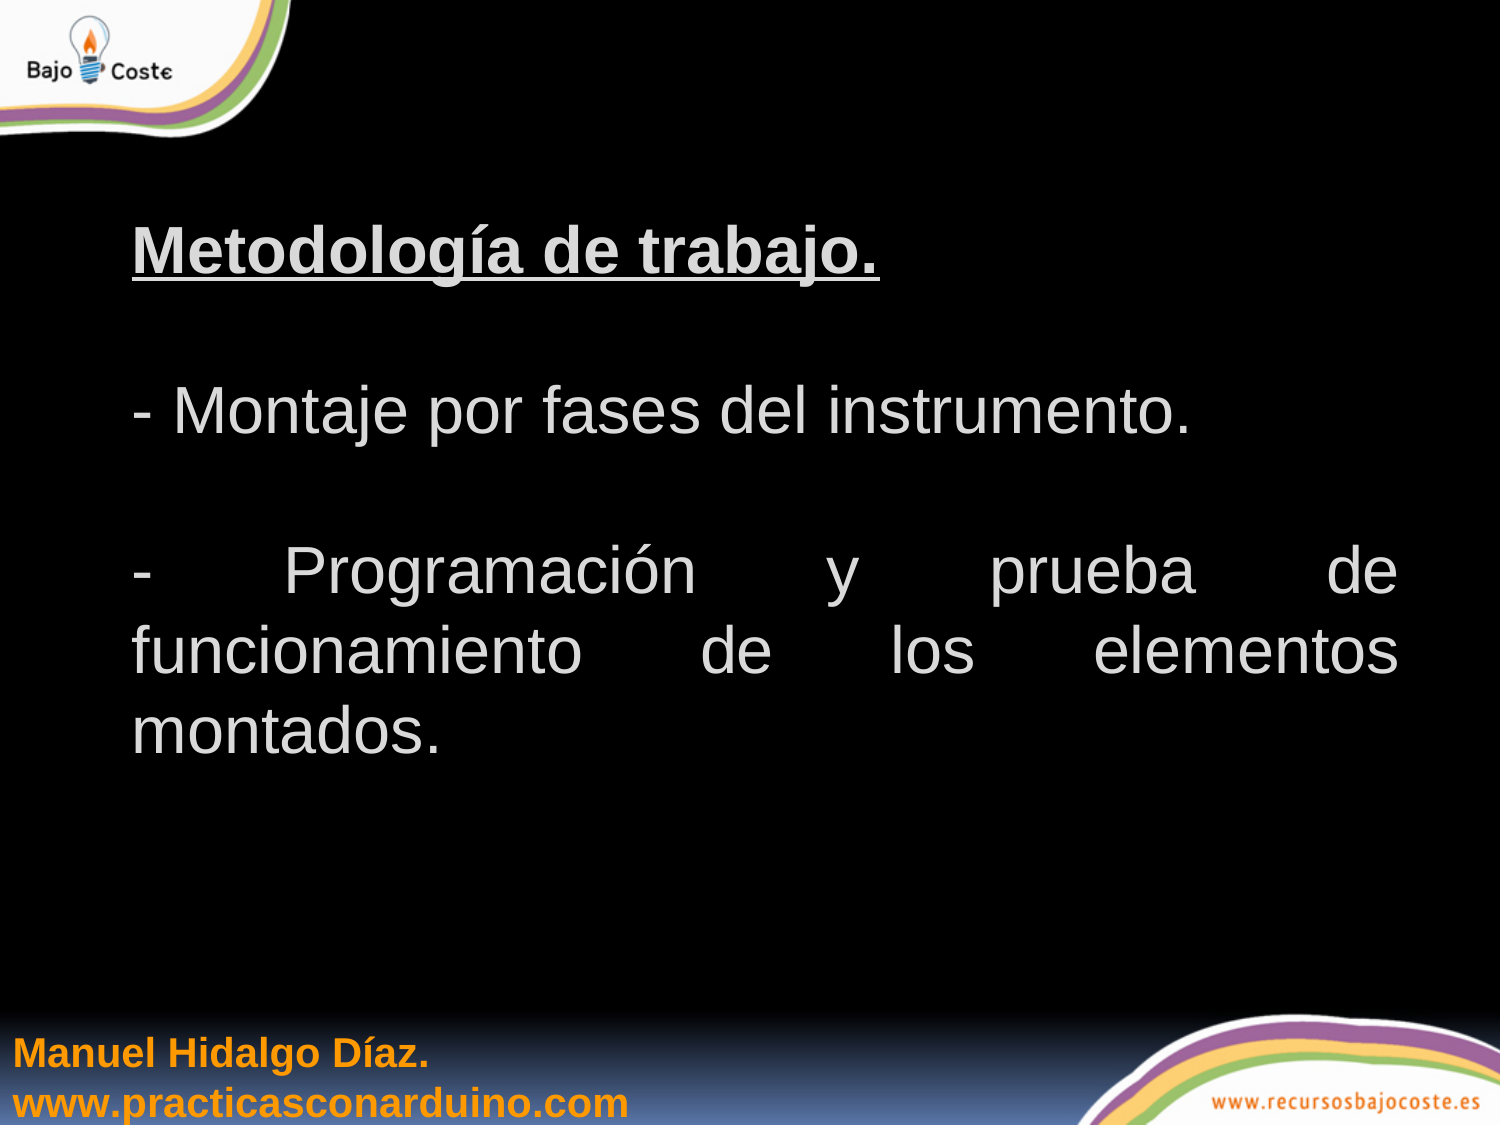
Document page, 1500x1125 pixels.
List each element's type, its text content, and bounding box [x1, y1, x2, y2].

text_box Manuel Hidalgo Díaz. www.practicasconarduino.com [0, 1017, 683, 1125]
picture [0, 0, 1500, 1125]
text_box Metodología de trabajo. - Montaje por fases del instrumento. - Programación y prueba de funcionamiento de los elementos montados. [117, 199, 1416, 961]
